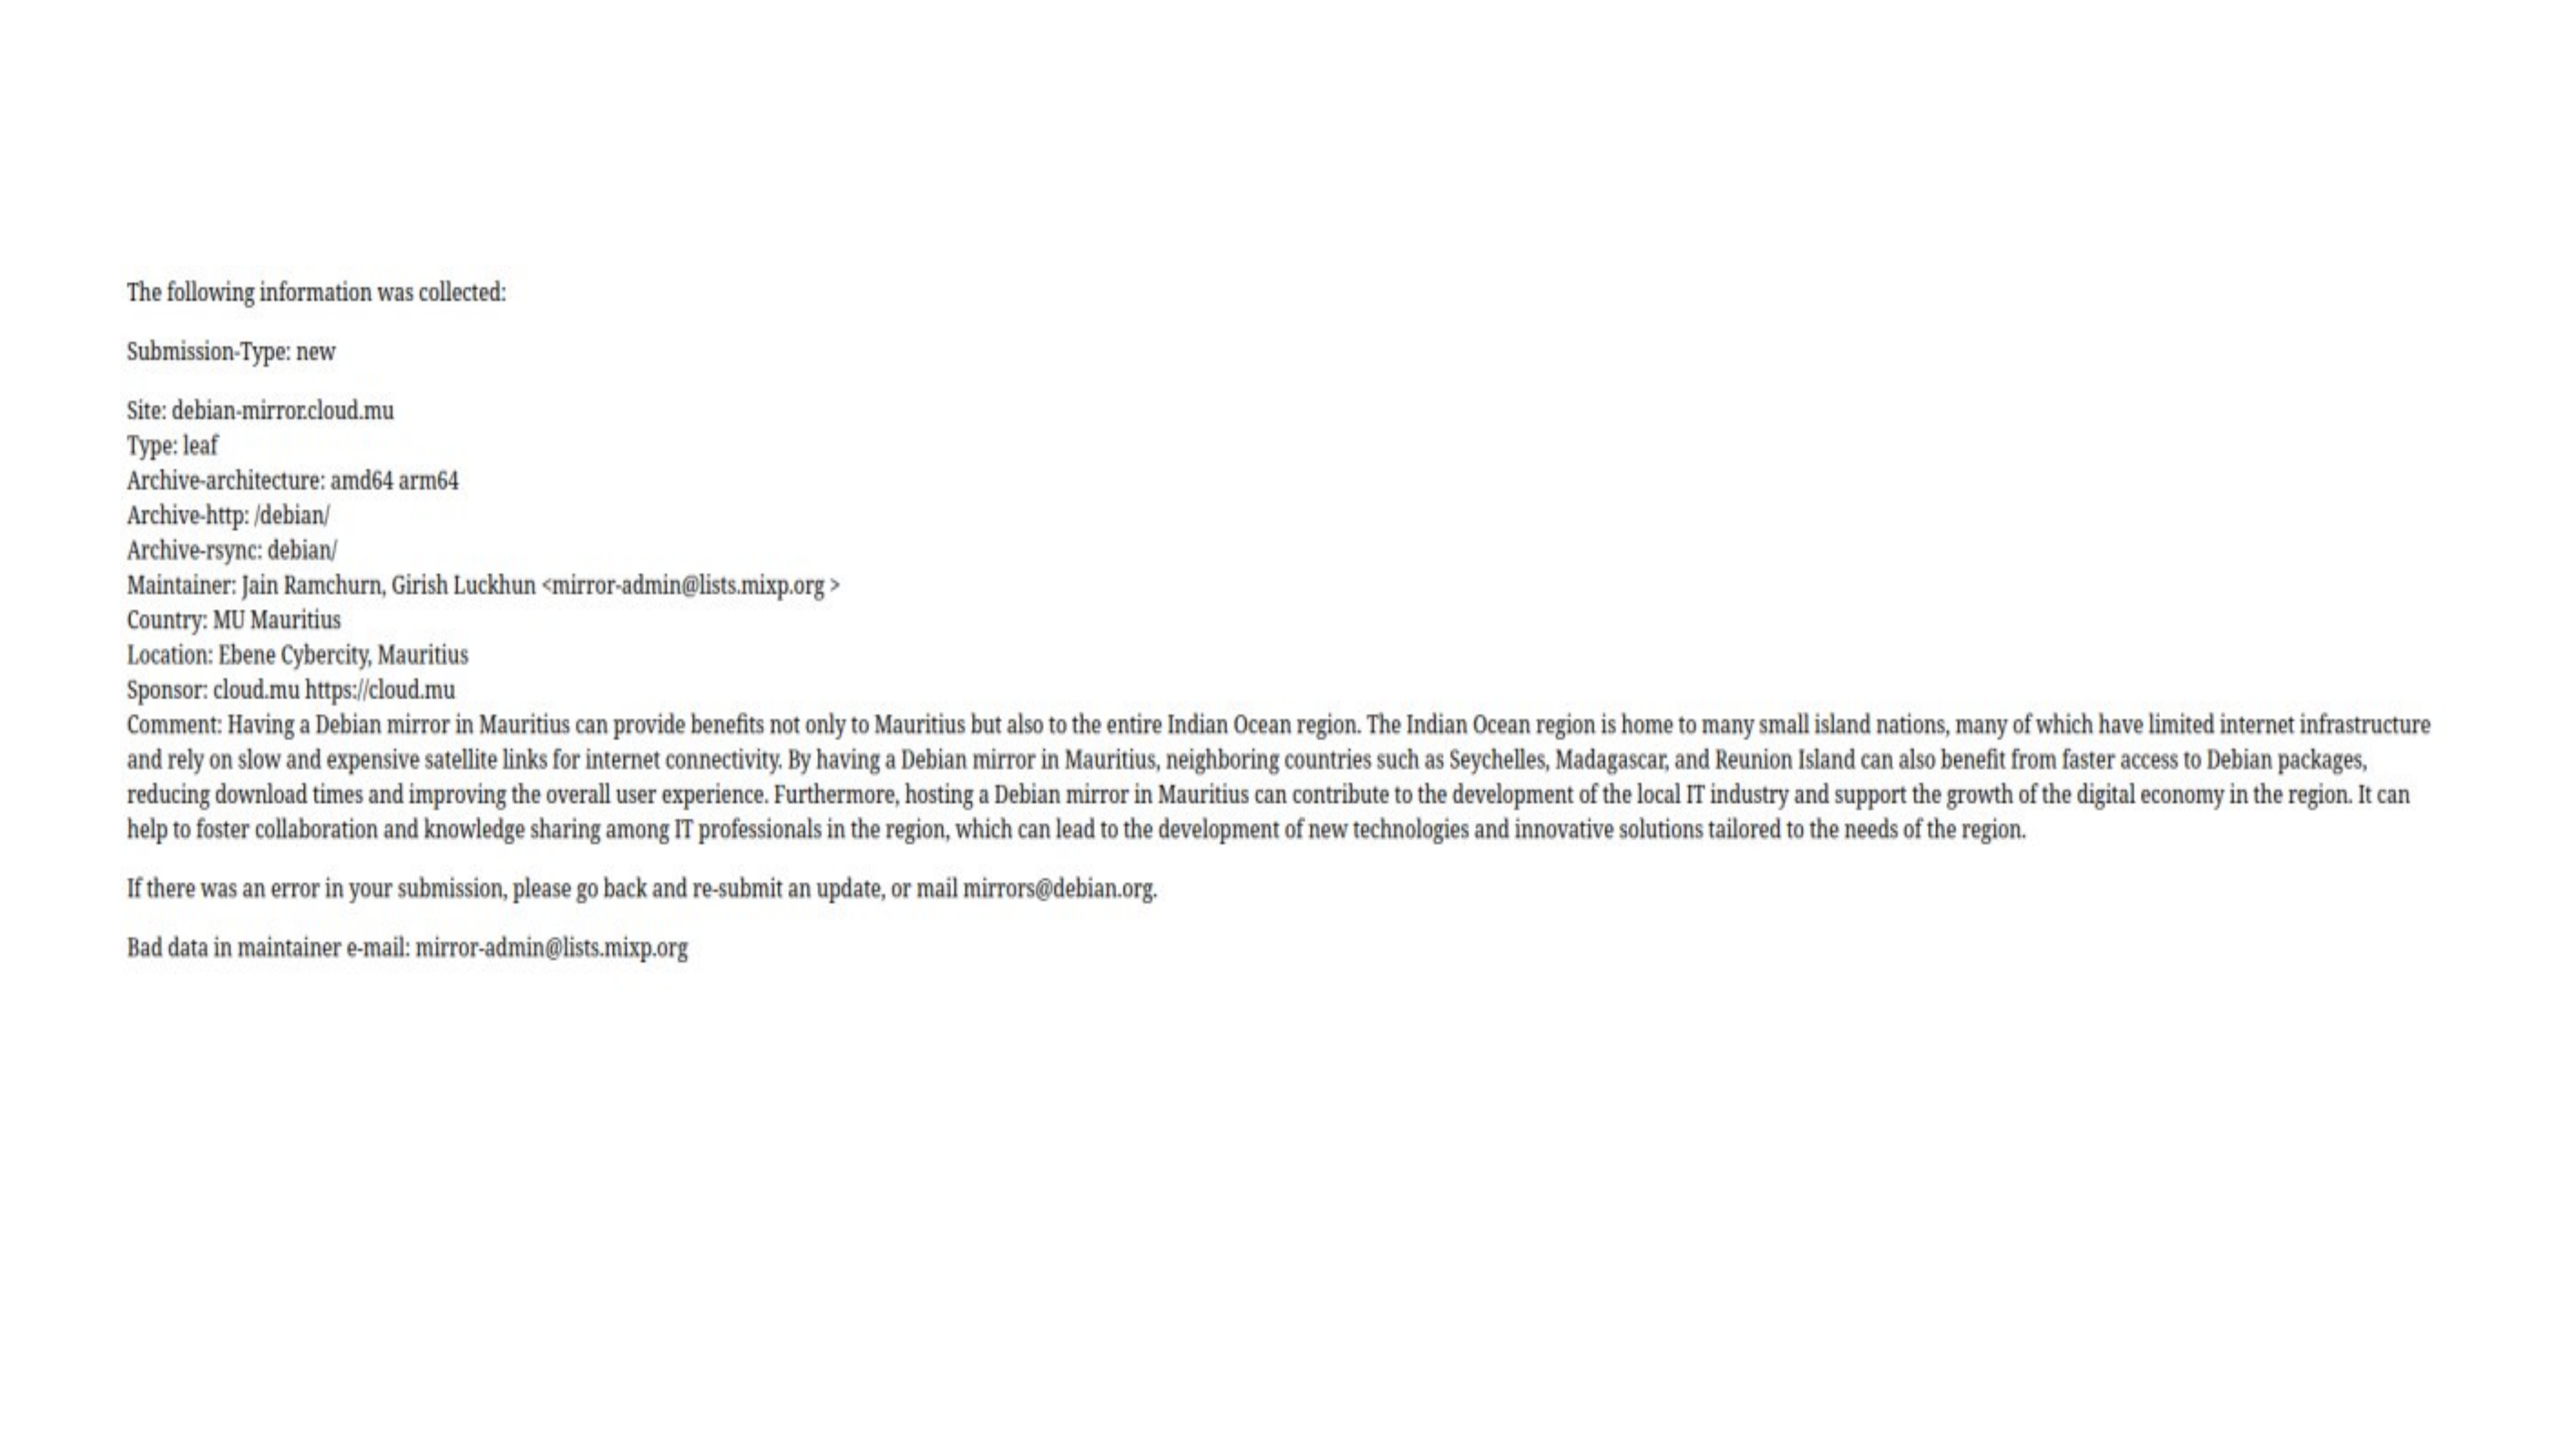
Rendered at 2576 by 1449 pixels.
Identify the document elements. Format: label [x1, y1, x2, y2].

picture [120, 265, 2447, 990]
